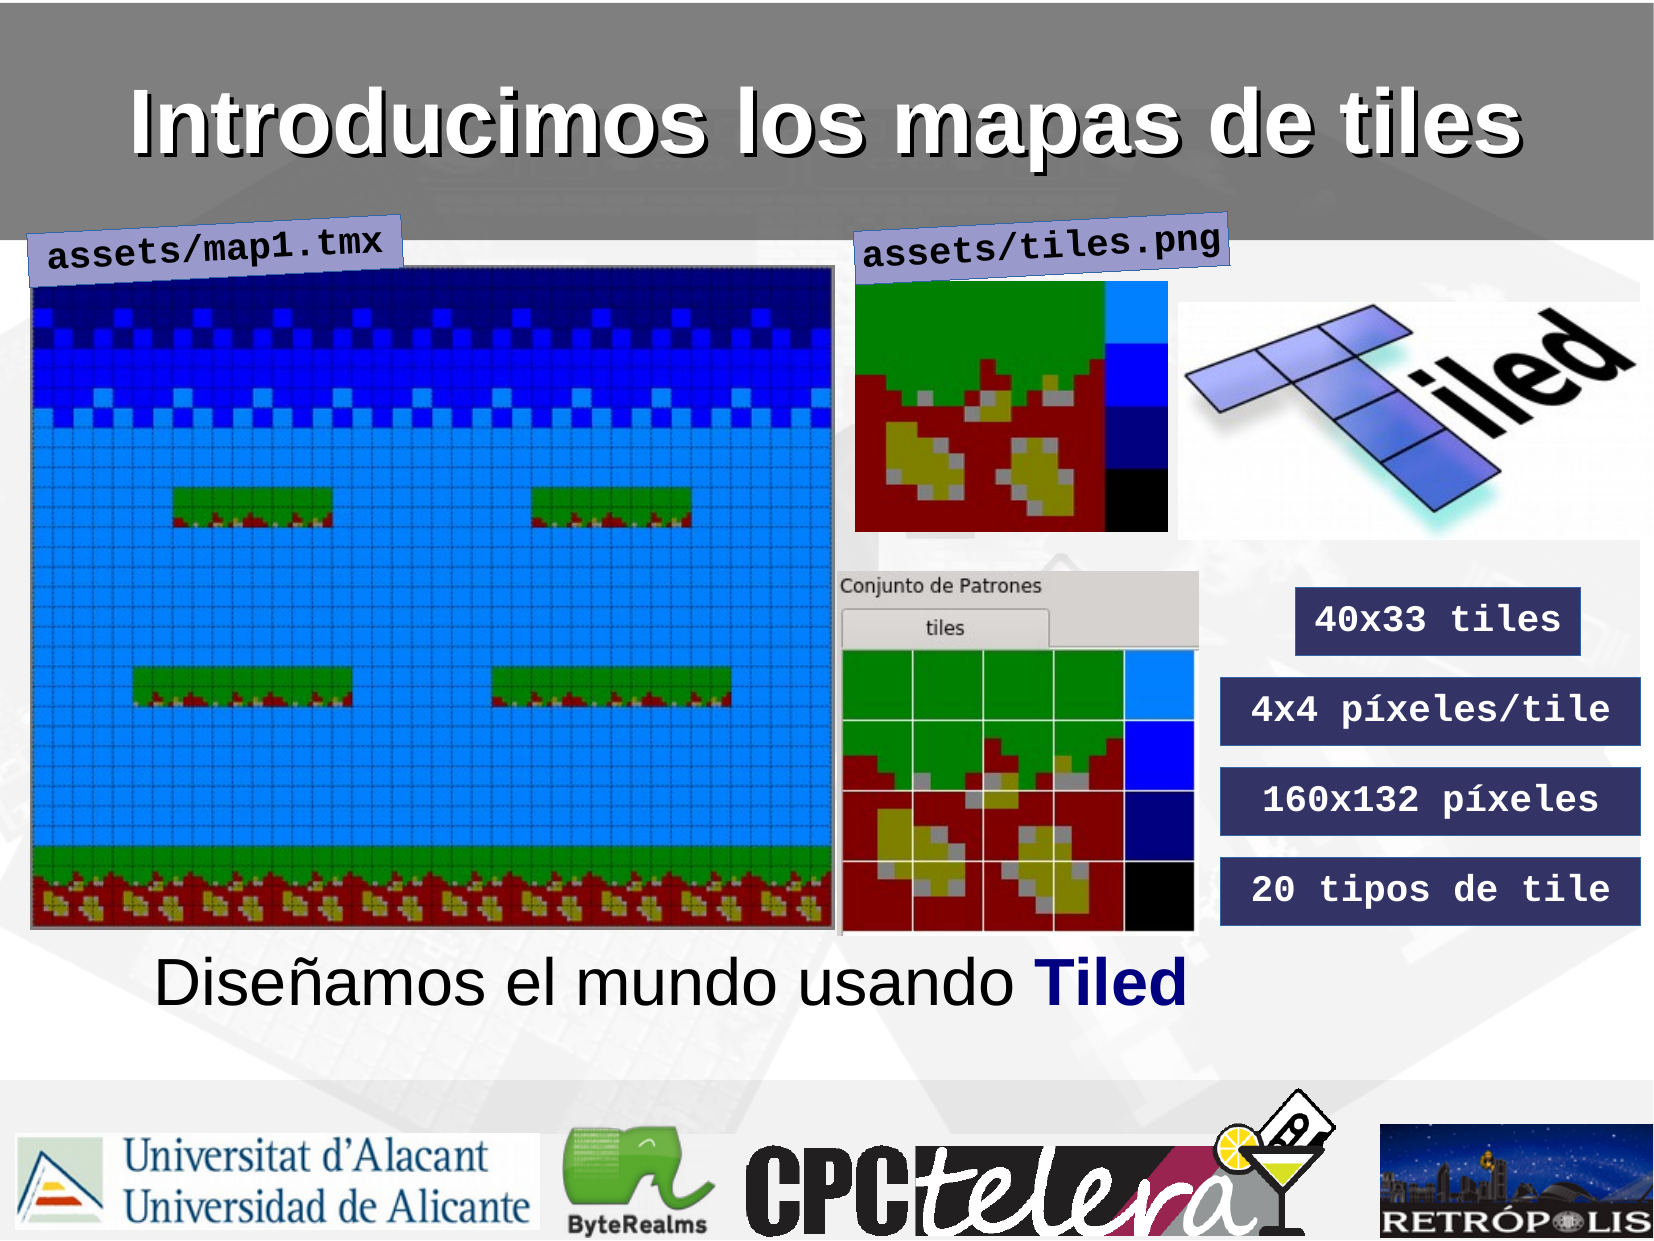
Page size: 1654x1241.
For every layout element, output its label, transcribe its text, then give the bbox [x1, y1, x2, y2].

picture [0, 241, 1654, 1238]
text_box assets/map1.tmx [26, 214, 404, 288]
text_box 160x132 píxeles [1220, 767, 1641, 836]
text_box assets/tiles.png [853, 211, 1231, 285]
text_box 40x33 tiles [1295, 587, 1581, 656]
list Diseñamos el mundo usando Tiled [82, 945, 1571, 1111]
text_box 20 tipos de tile [1220, 857, 1641, 926]
title Introducimos los mapas de tiles [0, 2, 1654, 241]
text_box 4x4 píxeles/tile [1220, 677, 1641, 746]
